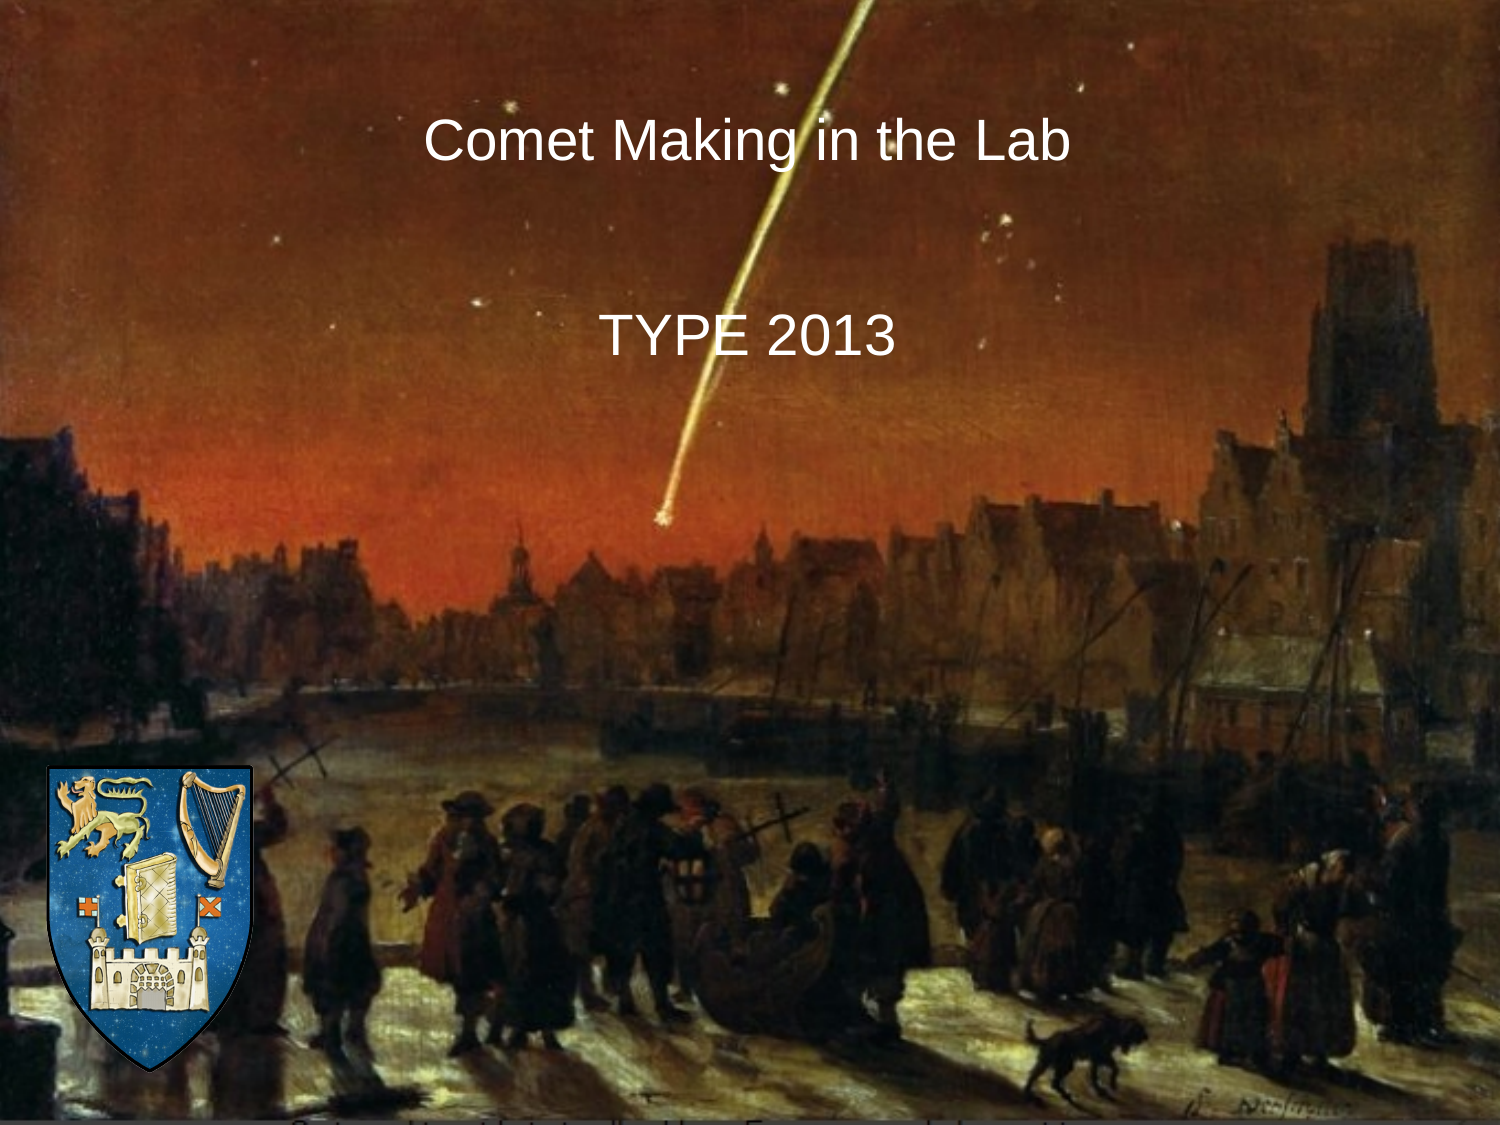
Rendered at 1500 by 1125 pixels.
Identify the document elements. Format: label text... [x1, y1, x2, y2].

text_box Comet Making in the Lab TYPE 2013 [408, 100, 1088, 376]
picture [0, 0, 1500, 1125]
